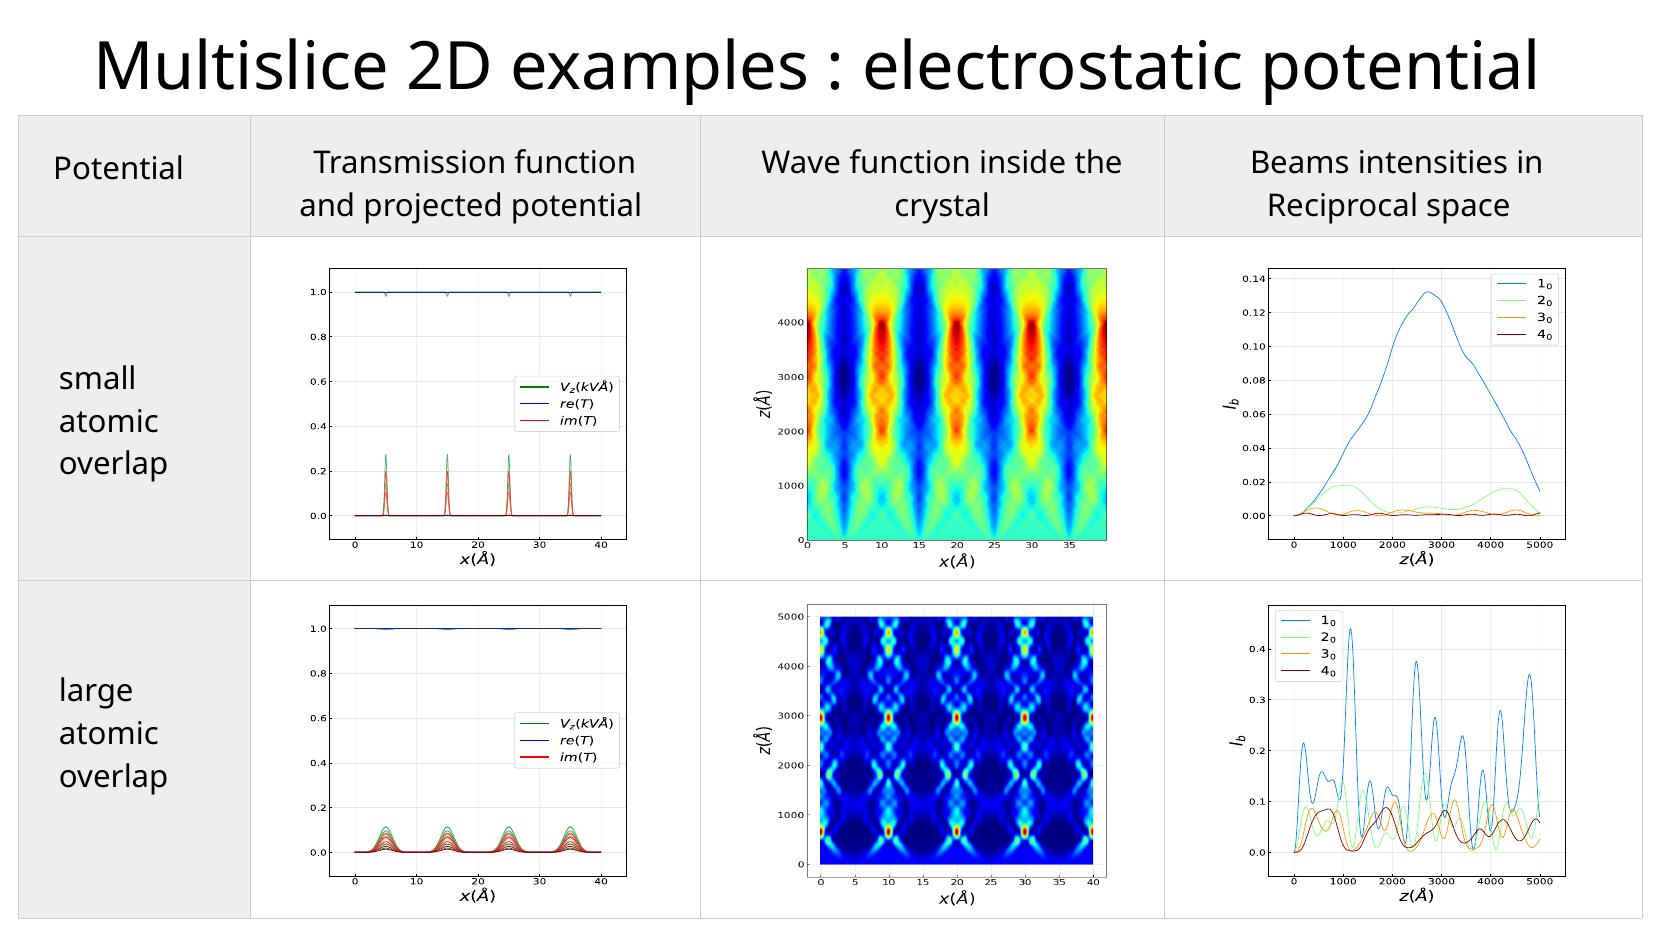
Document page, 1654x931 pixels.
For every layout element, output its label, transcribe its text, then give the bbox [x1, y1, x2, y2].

text_box Potential [38, 138, 225, 207]
table_cell [1165, 581, 1642, 918]
table_header [701, 116, 1164, 236]
table_header [19, 116, 250, 236]
table_cell [19, 237, 250, 580]
picture [274, 245, 638, 576]
text_box large atomic overlap [44, 660, 216, 802]
table_header [1165, 116, 1642, 236]
picture [752, 581, 1117, 913]
text_box Beams intensities in Reciprocal space [1195, 133, 1599, 232]
table_cell [251, 237, 700, 580]
picture [1213, 245, 1577, 576]
text_box Wave function inside the crystal [741, 132, 1144, 232]
table_cell [251, 581, 700, 918]
table_cell [701, 237, 1164, 580]
picture [752, 245, 1117, 576]
table_cell [701, 581, 1164, 918]
picture [1213, 581, 1577, 913]
table_cell [19, 581, 250, 918]
table_cell [1165, 237, 1642, 580]
table_header [251, 116, 700, 236]
text_box small atomic overlap [44, 348, 210, 490]
picture [274, 581, 638, 913]
text_box Transmission function and projected potential [273, 132, 677, 232]
title Multislice 2D examples : electrostatic potential [0, 0, 1654, 128]
